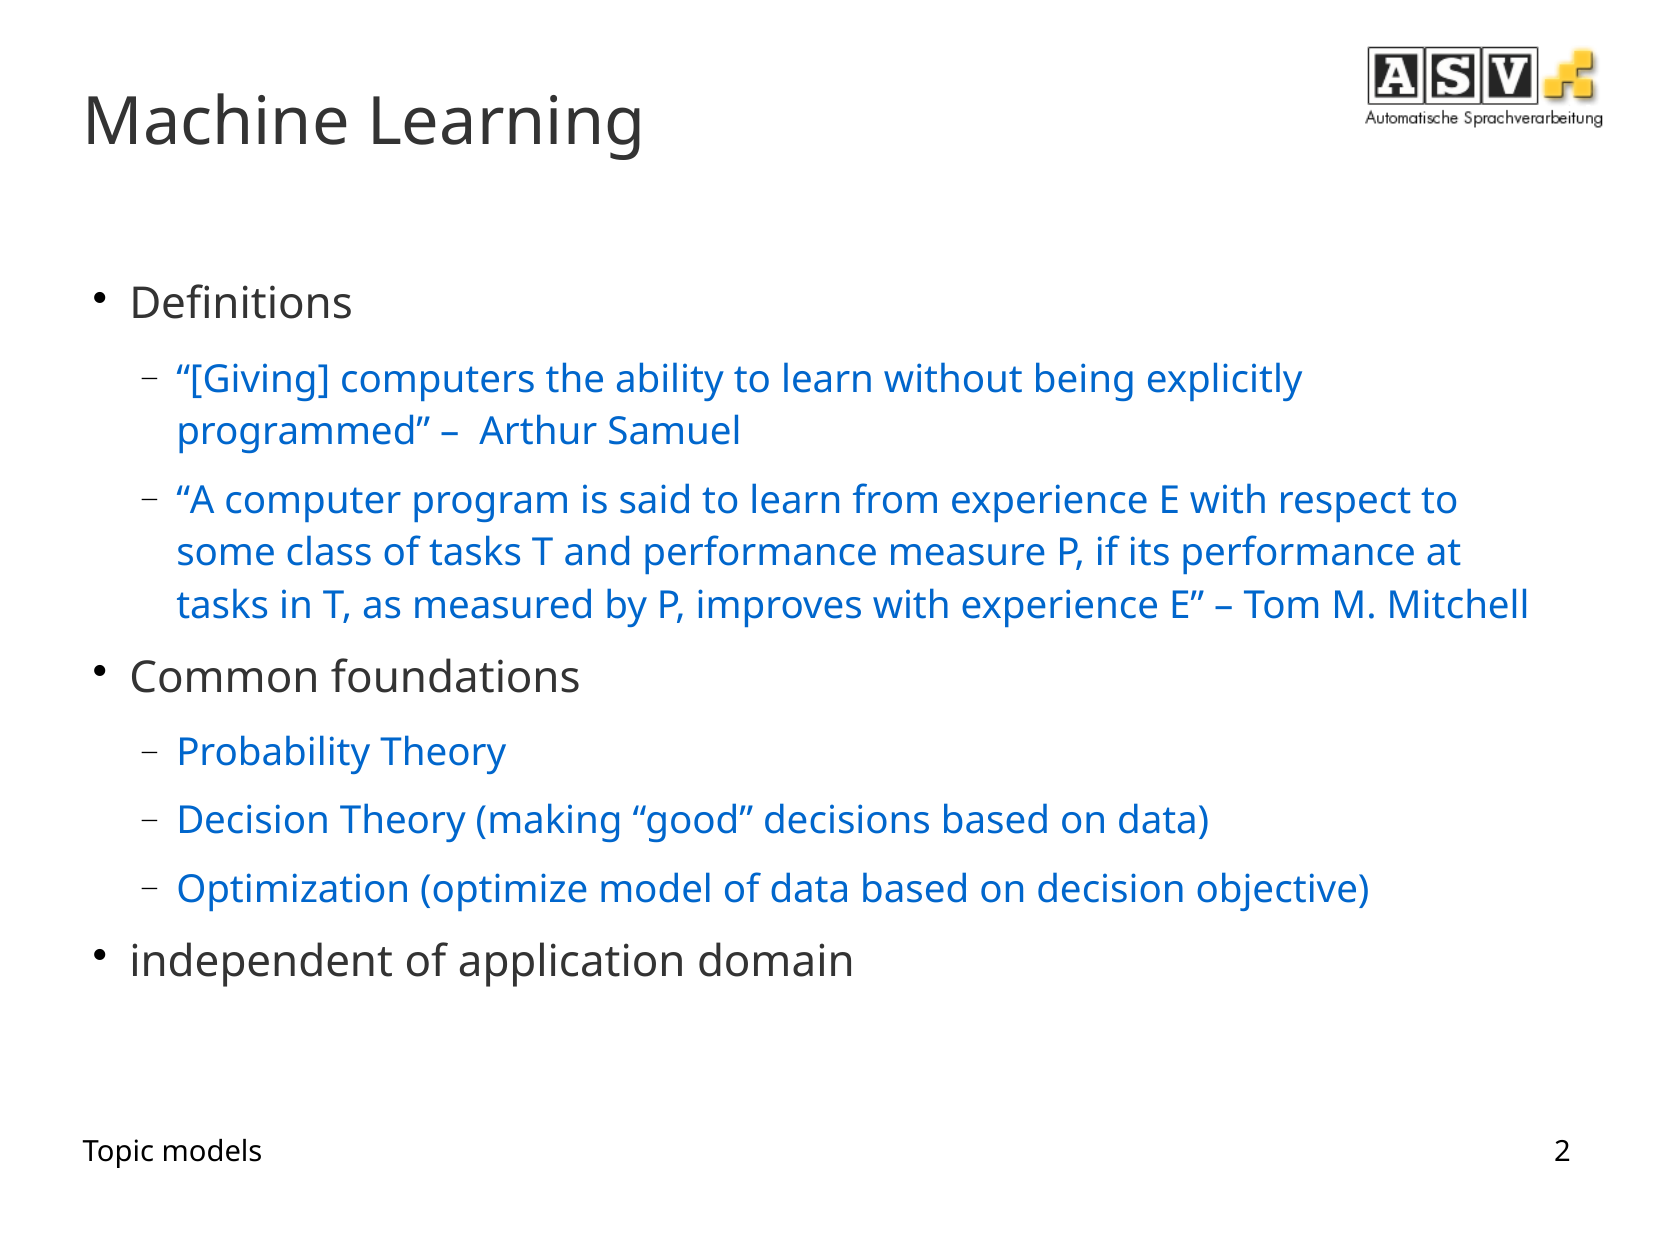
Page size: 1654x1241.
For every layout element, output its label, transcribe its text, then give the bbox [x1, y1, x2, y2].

list Definitions “[Giving] computers the ability to learn without being explicitly programmed” – Arthur Samuel “A computer program is said to learn from experience E with respect to some class of tasks T and performance measure P, if its performance at tasks in T, as measured by P, improves with experience E” – Tom M. Mitchell Common foundations Probability Theory Decision Theory (making “good” decisions based on data) Optimization (optimize model of data based on decision objective) independent of application domain [82, 271, 1538, 991]
picture [1364, 43, 1605, 129]
title Machine Learning [82, 49, 1347, 189]
